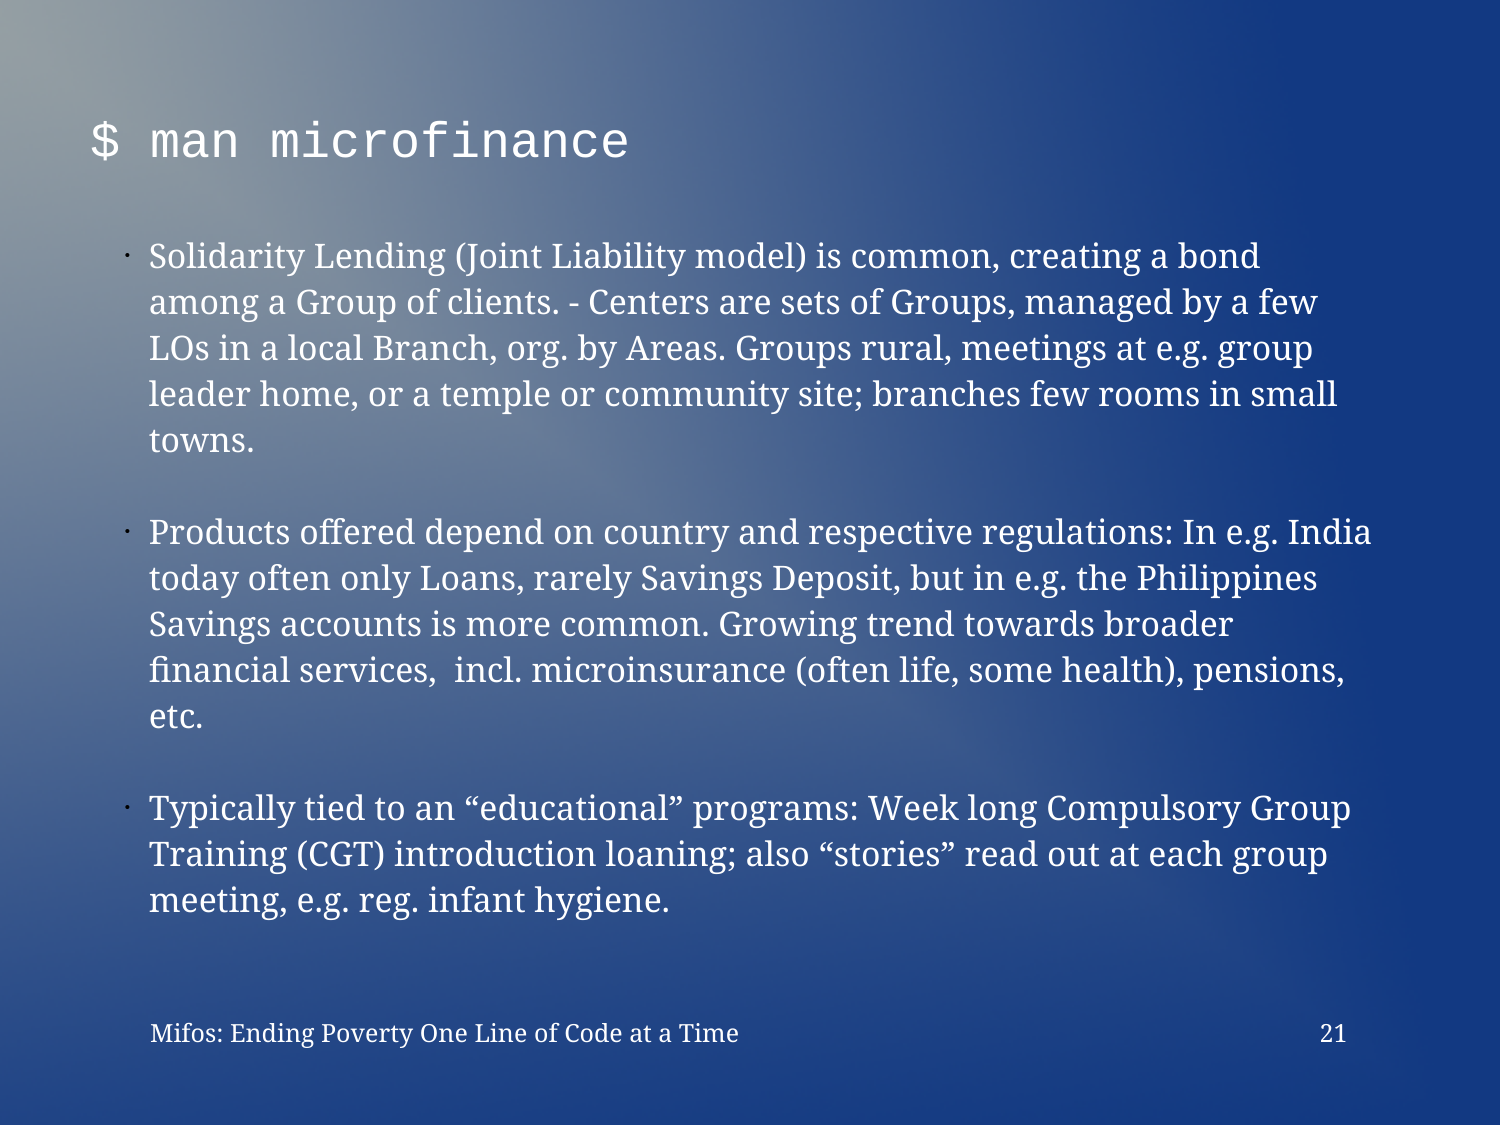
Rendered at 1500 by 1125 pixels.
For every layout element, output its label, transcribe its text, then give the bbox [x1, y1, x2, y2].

title $ man microfinance [75, 62, 1313, 175]
slide_number <number> [1012, 1009, 1363, 1070]
footer Mifos: Ending Poverty One Line of Code at a Time [135, 1009, 885, 1070]
list Solidarity Lending (Joint Liability model) is common, creating a bond among a Group of clients. - Centers are sets of Groups, managed by a few LOs in a local Branch, org. by Areas. Groups rural, meetings at e.g. group leader home, or a temple or community site; branches few rooms in small towns. Products offered depend on country and respective regulations: In e.g. India today often only Loans, rarely Savings Deposit, but in e.g. the Philippines Savings accounts is more common. Growing trend towards broader financial services, incl. microinsurance (often life, some health), pensions, etc. Typically tied to an “educational” programs: Week long Compulsory Group Training (CGT) introduction loaning; also “stories” read out at each group meeting, e.g. reg. infant hygiene. [101, 224, 1390, 938]
picture [0, 0, 1500, 1125]
